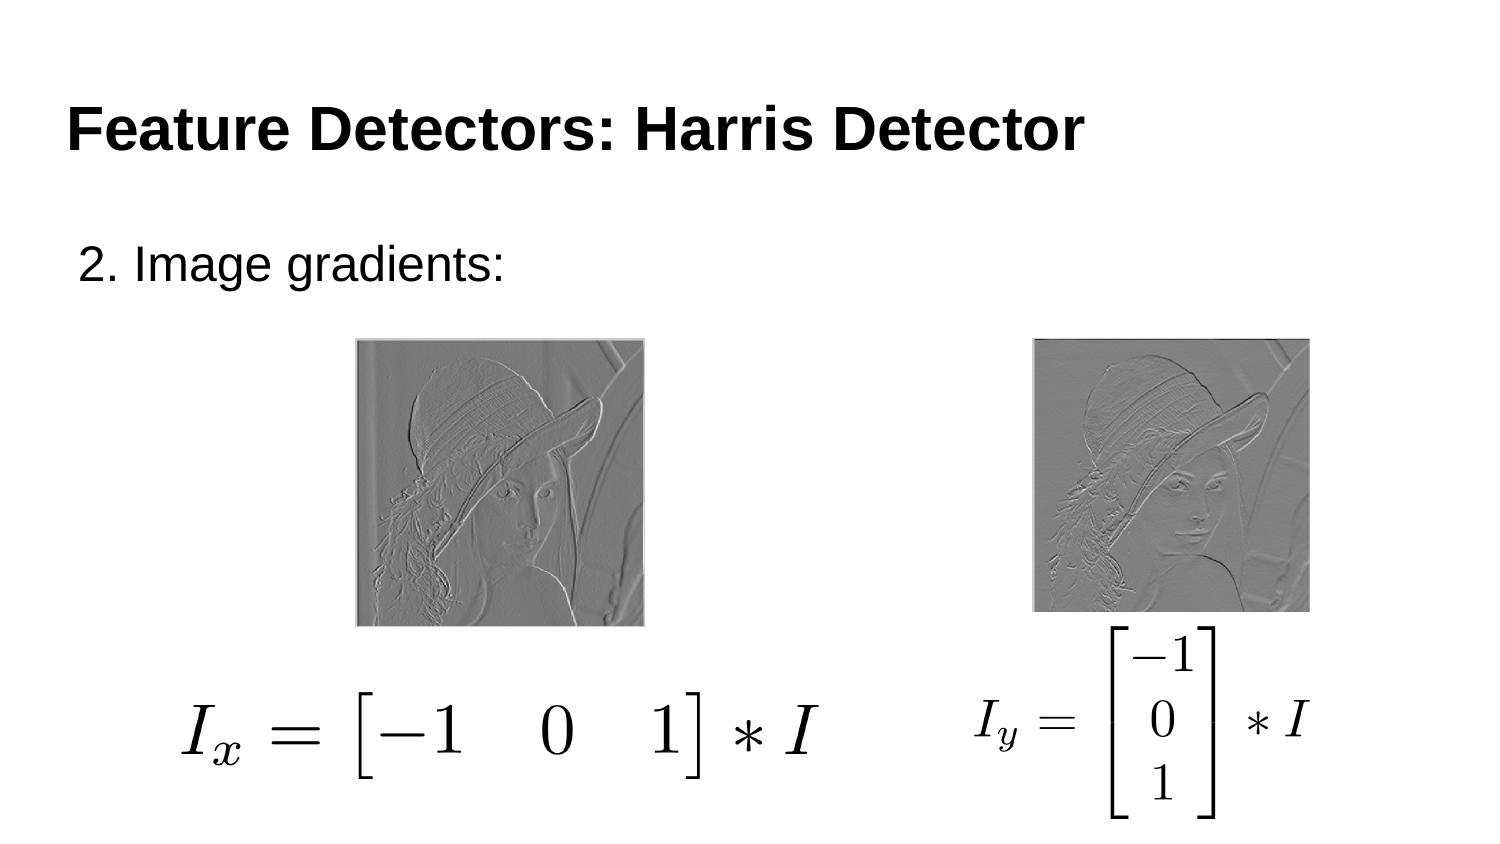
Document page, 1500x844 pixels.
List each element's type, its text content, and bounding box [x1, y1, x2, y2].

picture [181, 692, 819, 779]
title Feature Detectors: Harris Detector [51, 72, 1449, 167]
text_box 2. Image gradients: [63, 216, 1045, 331]
picture [1032, 338, 1310, 612]
picture [974, 626, 1310, 820]
picture [355, 338, 645, 627]
